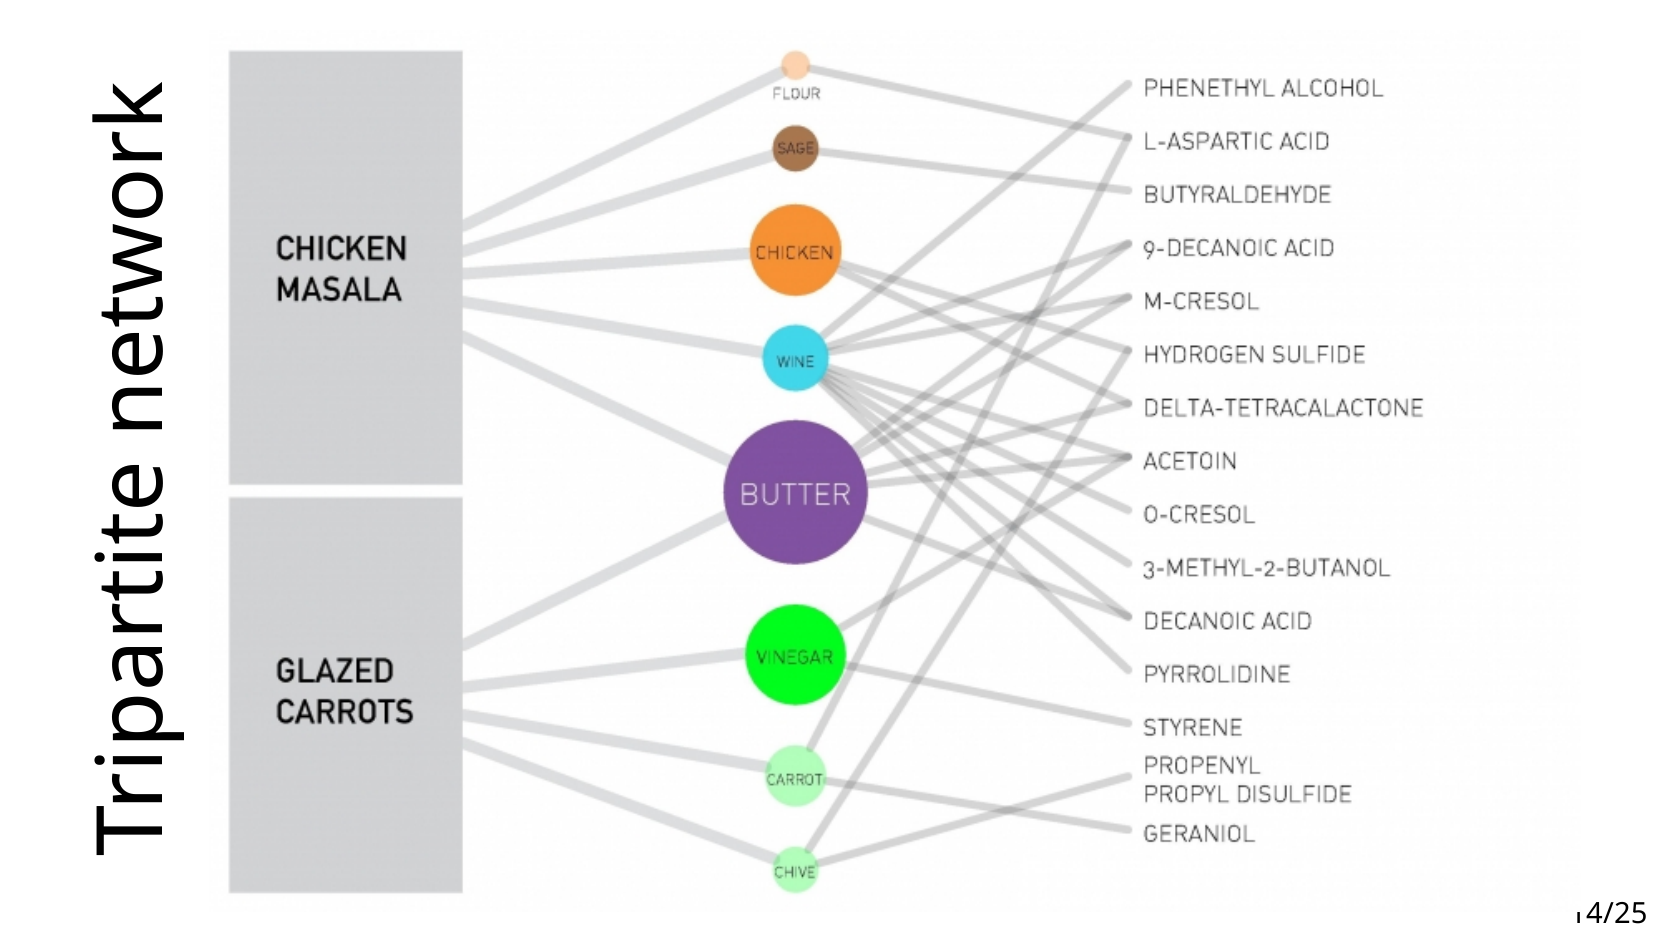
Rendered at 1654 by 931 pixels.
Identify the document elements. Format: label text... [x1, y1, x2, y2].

picture [209, 30, 1581, 912]
title Tripartite network [15, 7, 239, 931]
